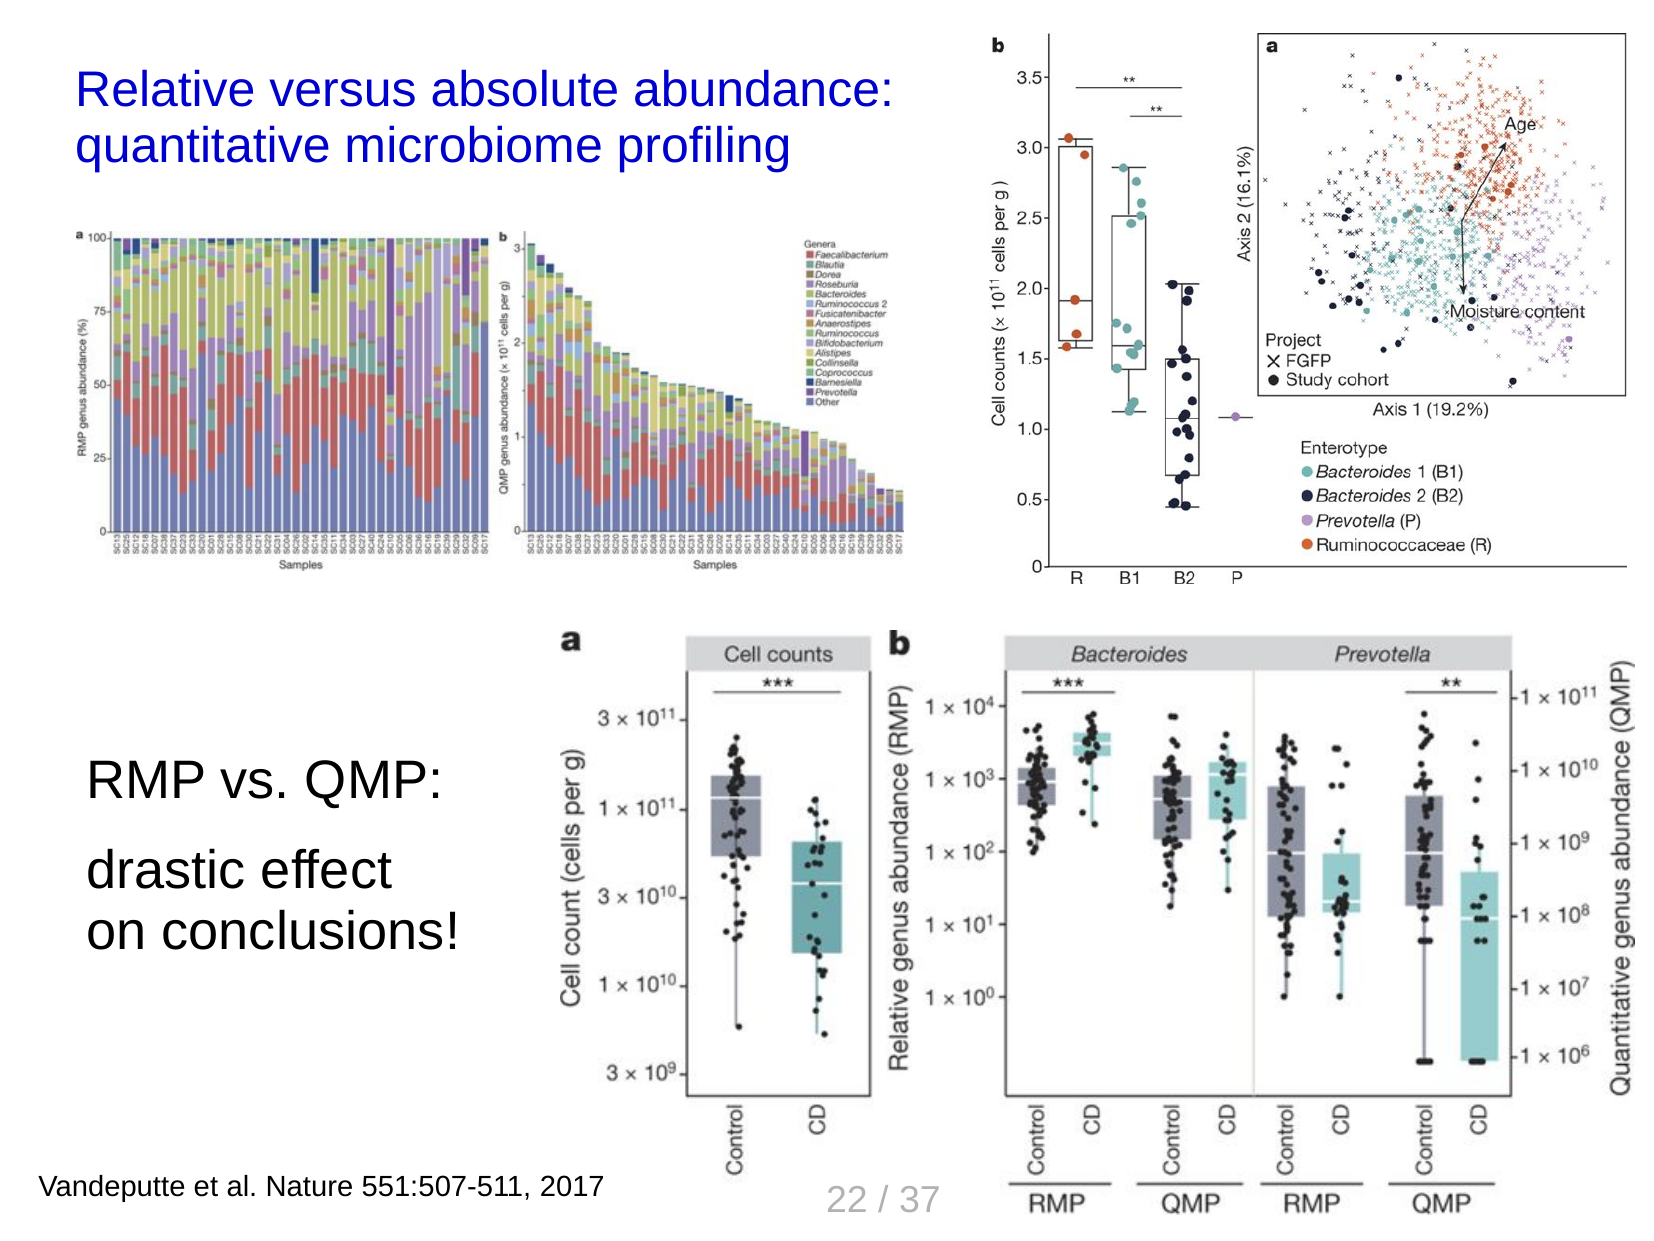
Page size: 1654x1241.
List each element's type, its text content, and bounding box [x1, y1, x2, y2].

picture [560, 630, 1635, 1215]
text_box <number> / 37 [811, 1171, 1106, 1231]
picture [76, 231, 904, 571]
text_box RMP vs. QMP: drastic effect on conclusions! [15, 749, 465, 996]
text_box Vandeputte et al. Nature 551:507-511, 2017 [38, 1170, 798, 1218]
title Relative versus absolute abundance: quantitative microbiome profiling [75, 55, 989, 178]
picture [989, 33, 1627, 584]
